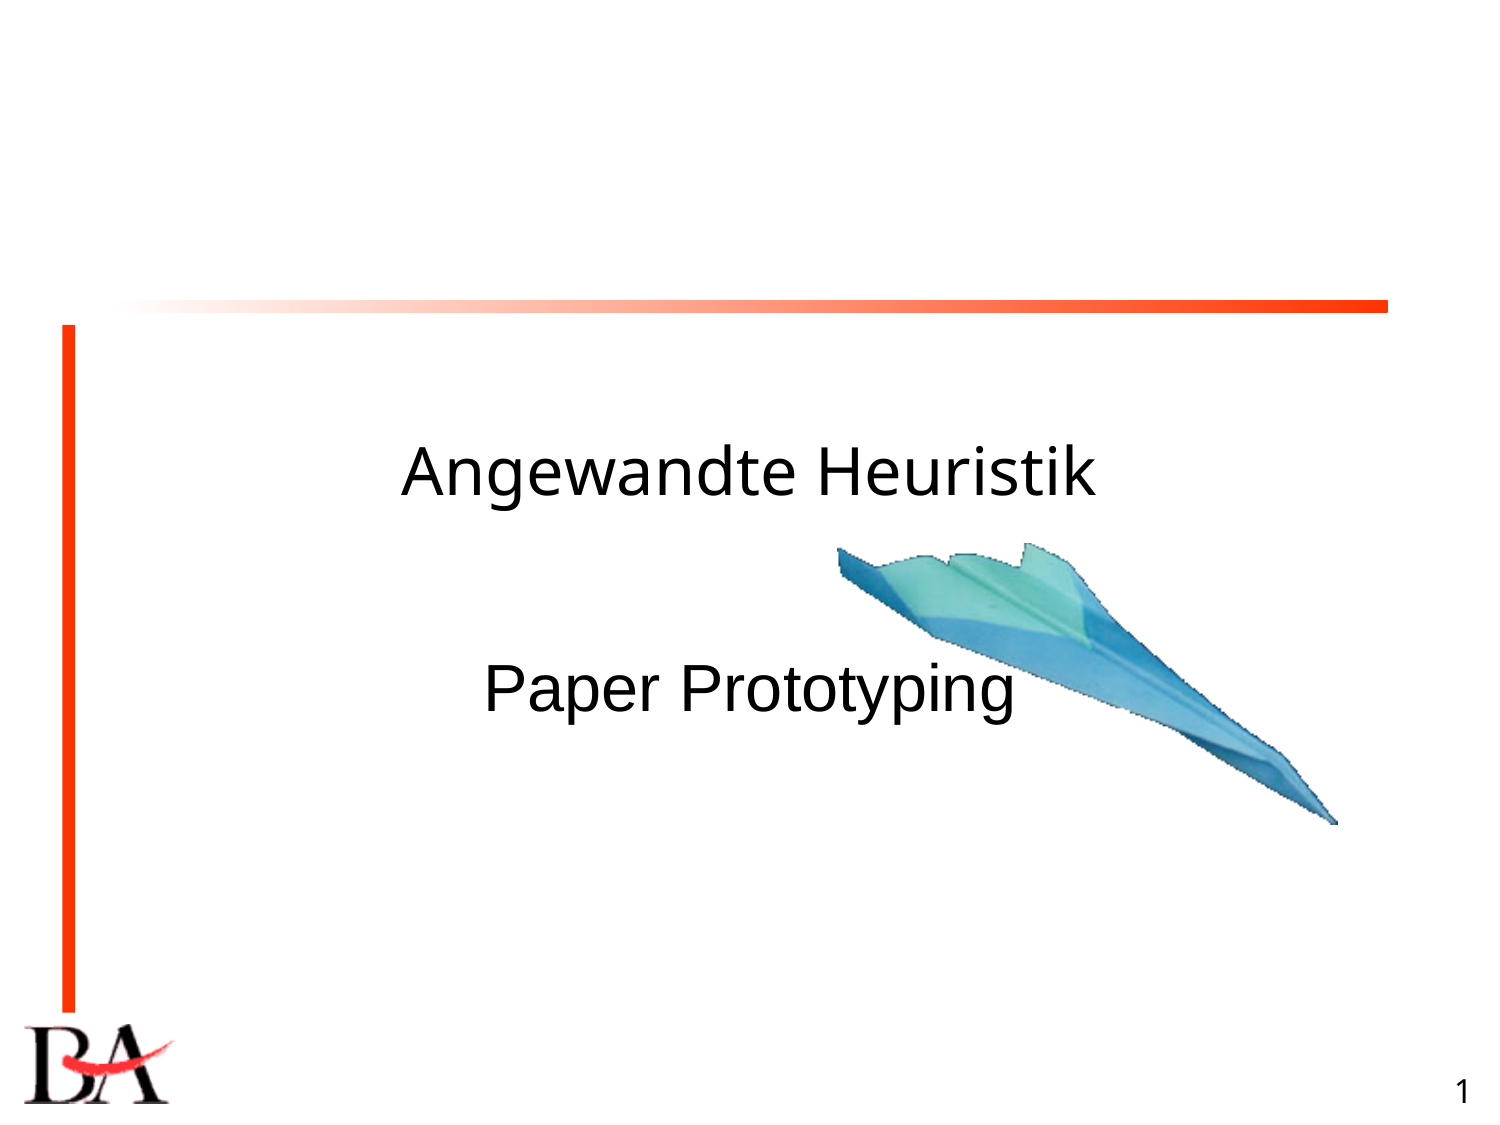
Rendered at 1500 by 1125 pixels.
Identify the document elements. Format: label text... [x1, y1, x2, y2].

chart [837, 563, 1338, 826]
subtitle Paper Prototyping [225, 637, 1276, 1051]
picture [24, 1024, 175, 1104]
title Angewandte Heuristik [112, 374, 1388, 563]
